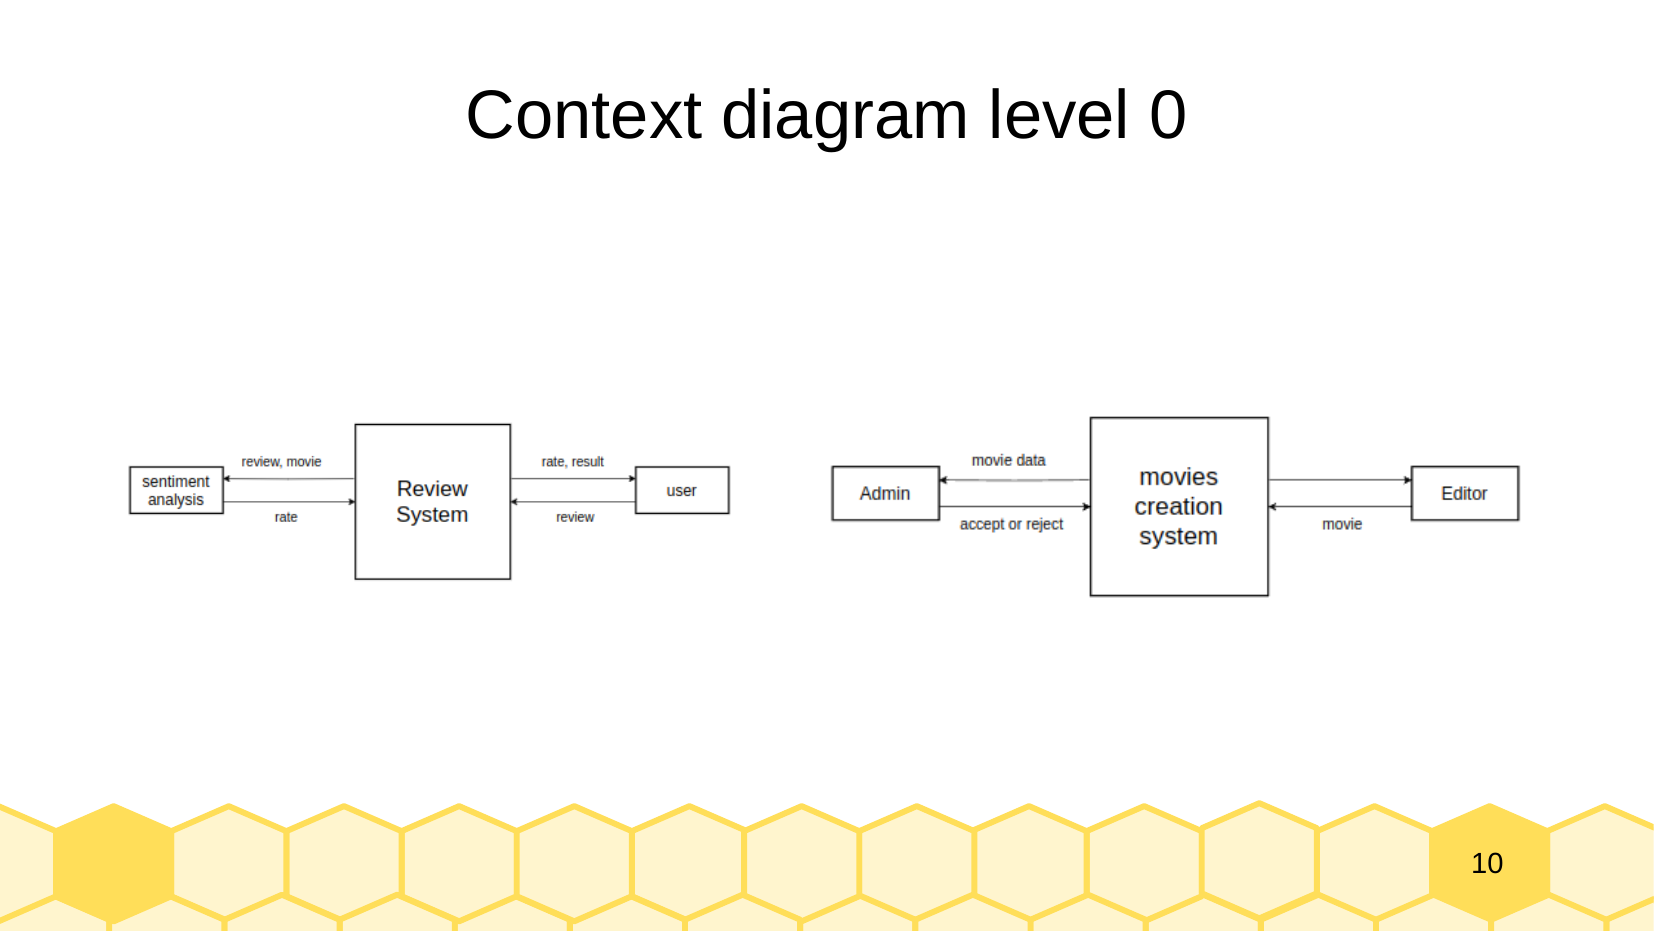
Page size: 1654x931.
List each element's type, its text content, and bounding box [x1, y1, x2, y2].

picture [112, 317, 751, 665]
title Context diagram level 0 [82, 37, 1571, 193]
picture [809, 374, 1538, 638]
